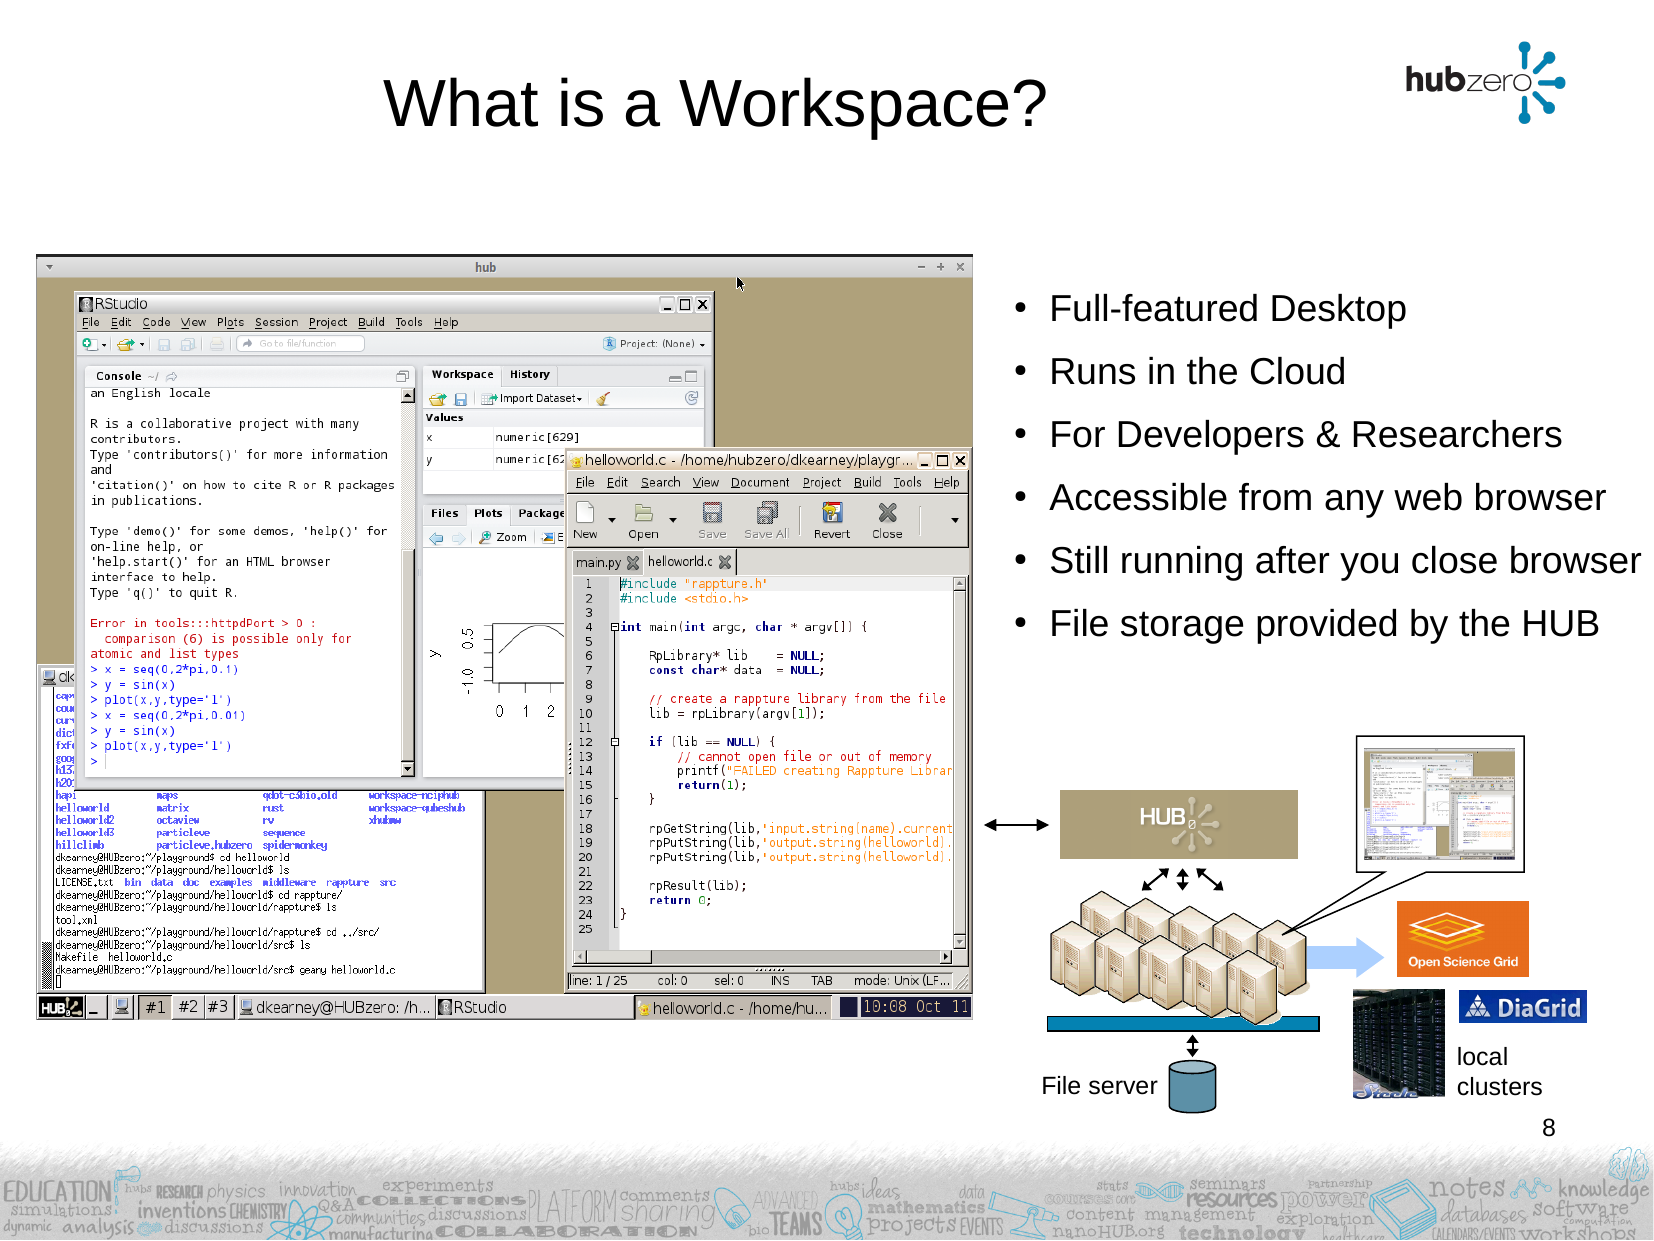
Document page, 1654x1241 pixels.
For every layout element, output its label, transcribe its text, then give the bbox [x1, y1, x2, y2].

title What is a Workspace? [82, 46, 1351, 161]
picture [1397, 901, 1529, 977]
picture [1402, 38, 1569, 127]
text_box local clusters [1442, 1032, 1553, 1106]
picture [1060, 790, 1298, 859]
text_box [1317, 935, 1386, 980]
text_box [1282, 736, 1525, 936]
text_box Full-featured Desktop Runs in the Cloud For Developers & Researchers Accessible from any web browser Still running after you close browser File storage provided by the HUB [999, 259, 1654, 631]
picture [0, 1140, 1654, 1240]
text_box File server [1032, 1062, 1173, 1106]
picture [1459, 990, 1587, 1024]
picture [1047, 886, 1317, 1025]
text_box [1169, 1069, 1216, 1113]
text_box [1047, 1016, 1319, 1032]
picture [36, 254, 973, 1021]
picture [1364, 748, 1516, 860]
text_box <number> [1184, 1093, 1571, 1160]
picture [1352, 988, 1446, 1100]
